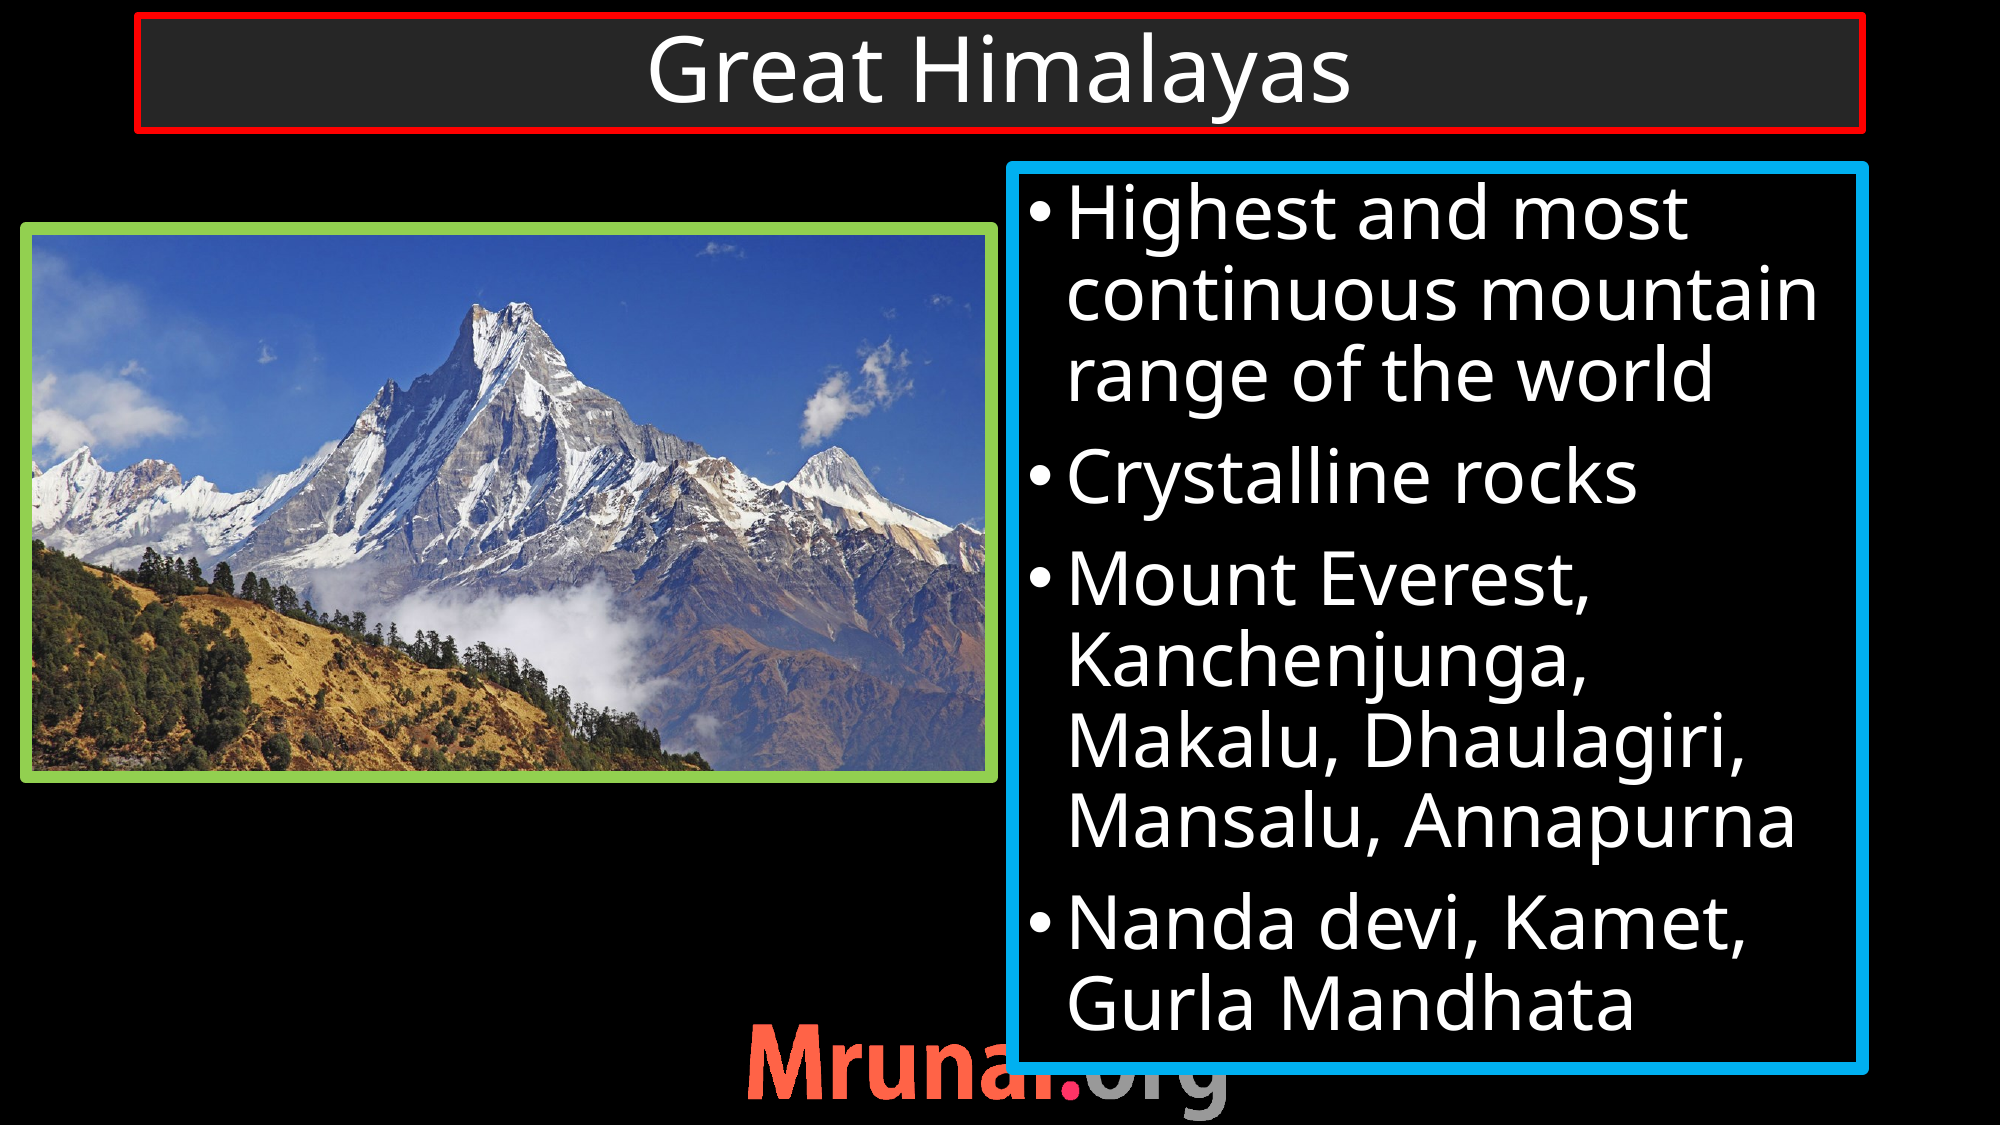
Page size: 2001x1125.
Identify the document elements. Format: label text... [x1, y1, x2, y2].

picture [32, 234, 986, 771]
list Highest and most continuous mountain range of the world Crystalline rocks Mount Everest, Kanchenjunga, Makalu, Dhaulagiri, Mansalu, Annapurna Nanda devi, Kamet, Gurla Mandhata [1012, 167, 1863, 1069]
picture [741, 1005, 1230, 1125]
title Great Himalayas [137, 15, 1863, 131]
